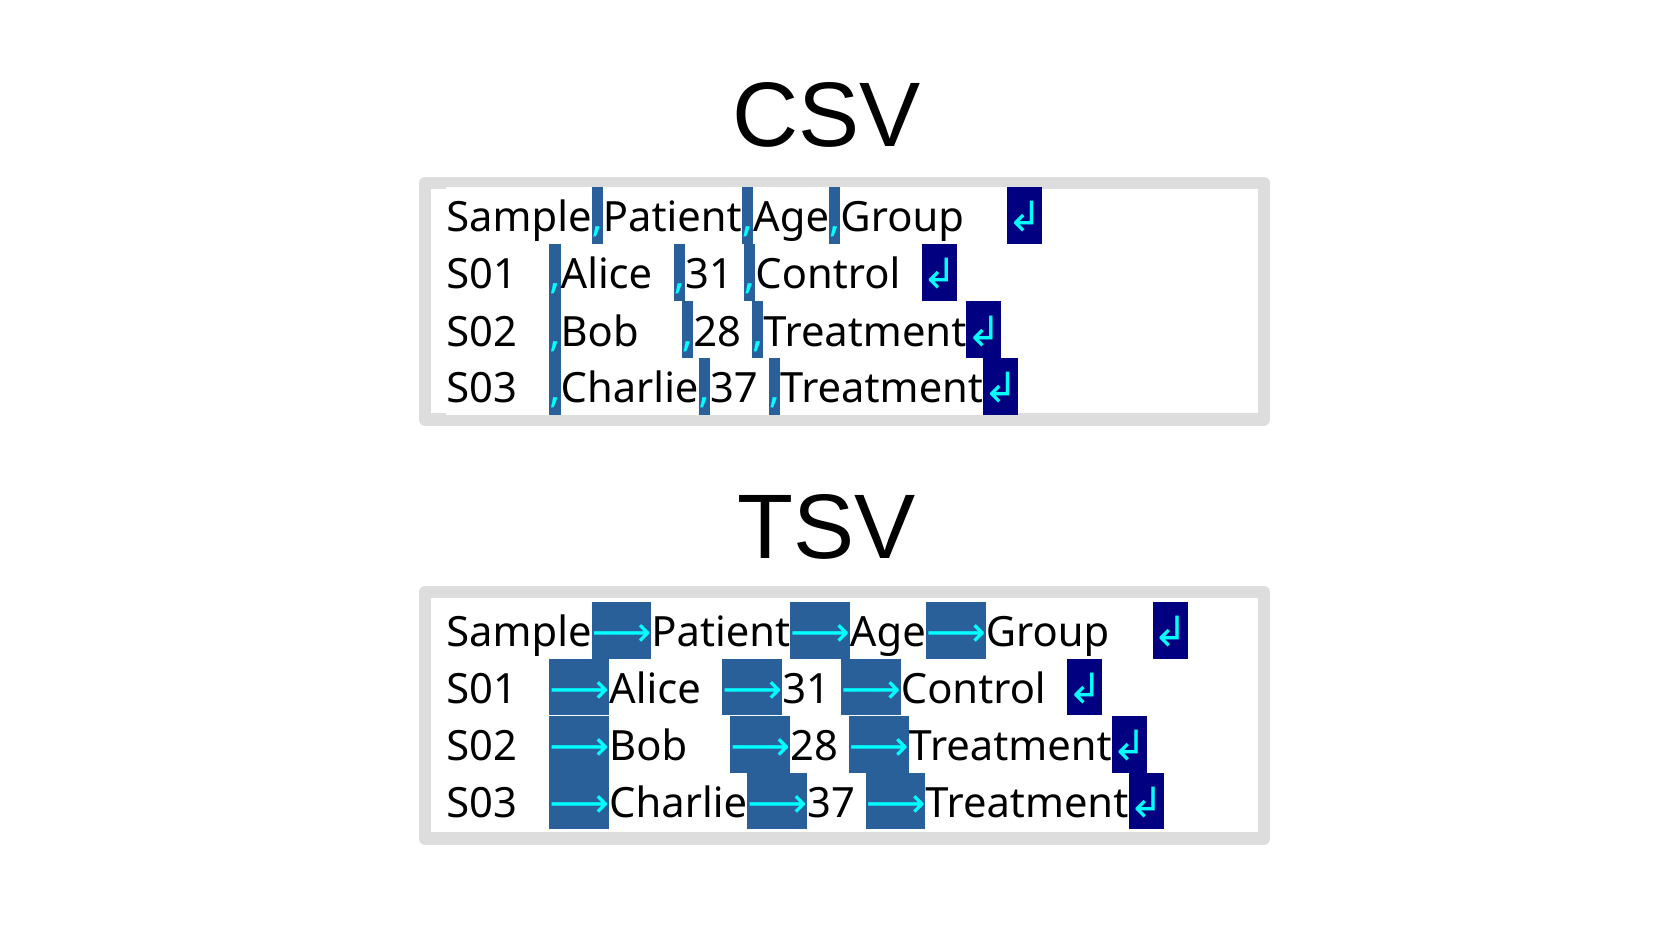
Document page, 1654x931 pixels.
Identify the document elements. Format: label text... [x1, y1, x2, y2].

text_box Sample,Patient,Age,Group ↲ S01 ,Alice ,31 ,Control ↲ S02 ,Bob ,28 ,Treatment↲ S03 ,Charlie,37 ,Treatment↲ [425, 183, 1264, 420]
text_box Sample⟶Patient⟶Age⟶Group ↲ S01 ⟶Alice ⟶31 ⟶Control ↲ S02 ⟶Bob ⟶28 ⟶Treatment↲ S03 ⟶Charlie⟶37 ⟶Treatment↲ [425, 605, 1264, 839]
title CSV [82, 37, 1571, 193]
title TSV [82, 448, 1571, 605]
